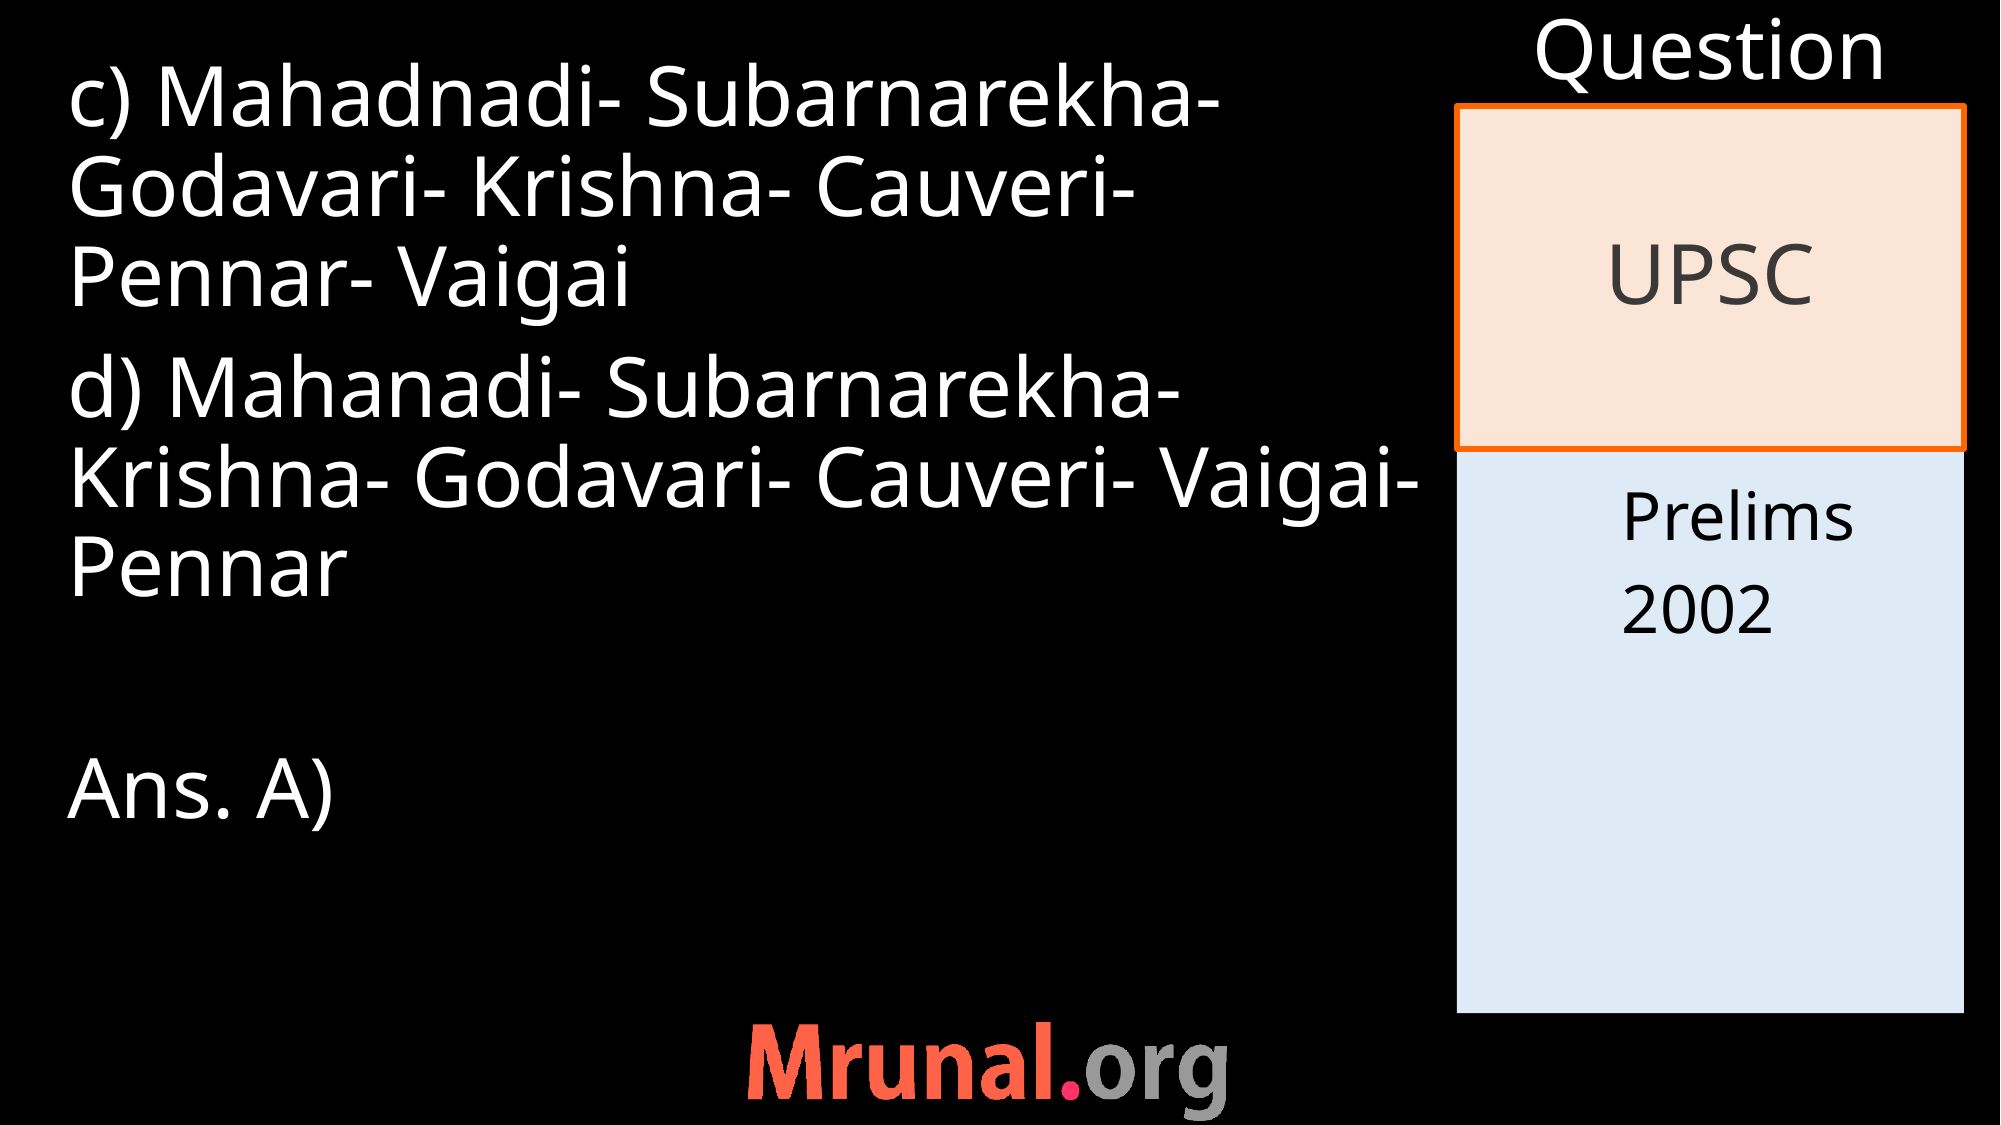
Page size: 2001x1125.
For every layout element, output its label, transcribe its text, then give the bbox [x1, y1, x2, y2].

list Prelims 2002 [1456, 452, 1964, 1014]
list Question [1457, 0, 1964, 106]
picture [741, 1014, 1230, 1125]
list c) Mahadnadi- Subarnarekha- Godavari- Krishna- Cauveri- Pennar- Vaigai d) Mahanadi- Subarnarekha- Krishna- Godavari- Cauveri- Vaigai-Pennar Ans. A) [52, 47, 1447, 1014]
title UPSC [1456, 106, 1964, 449]
